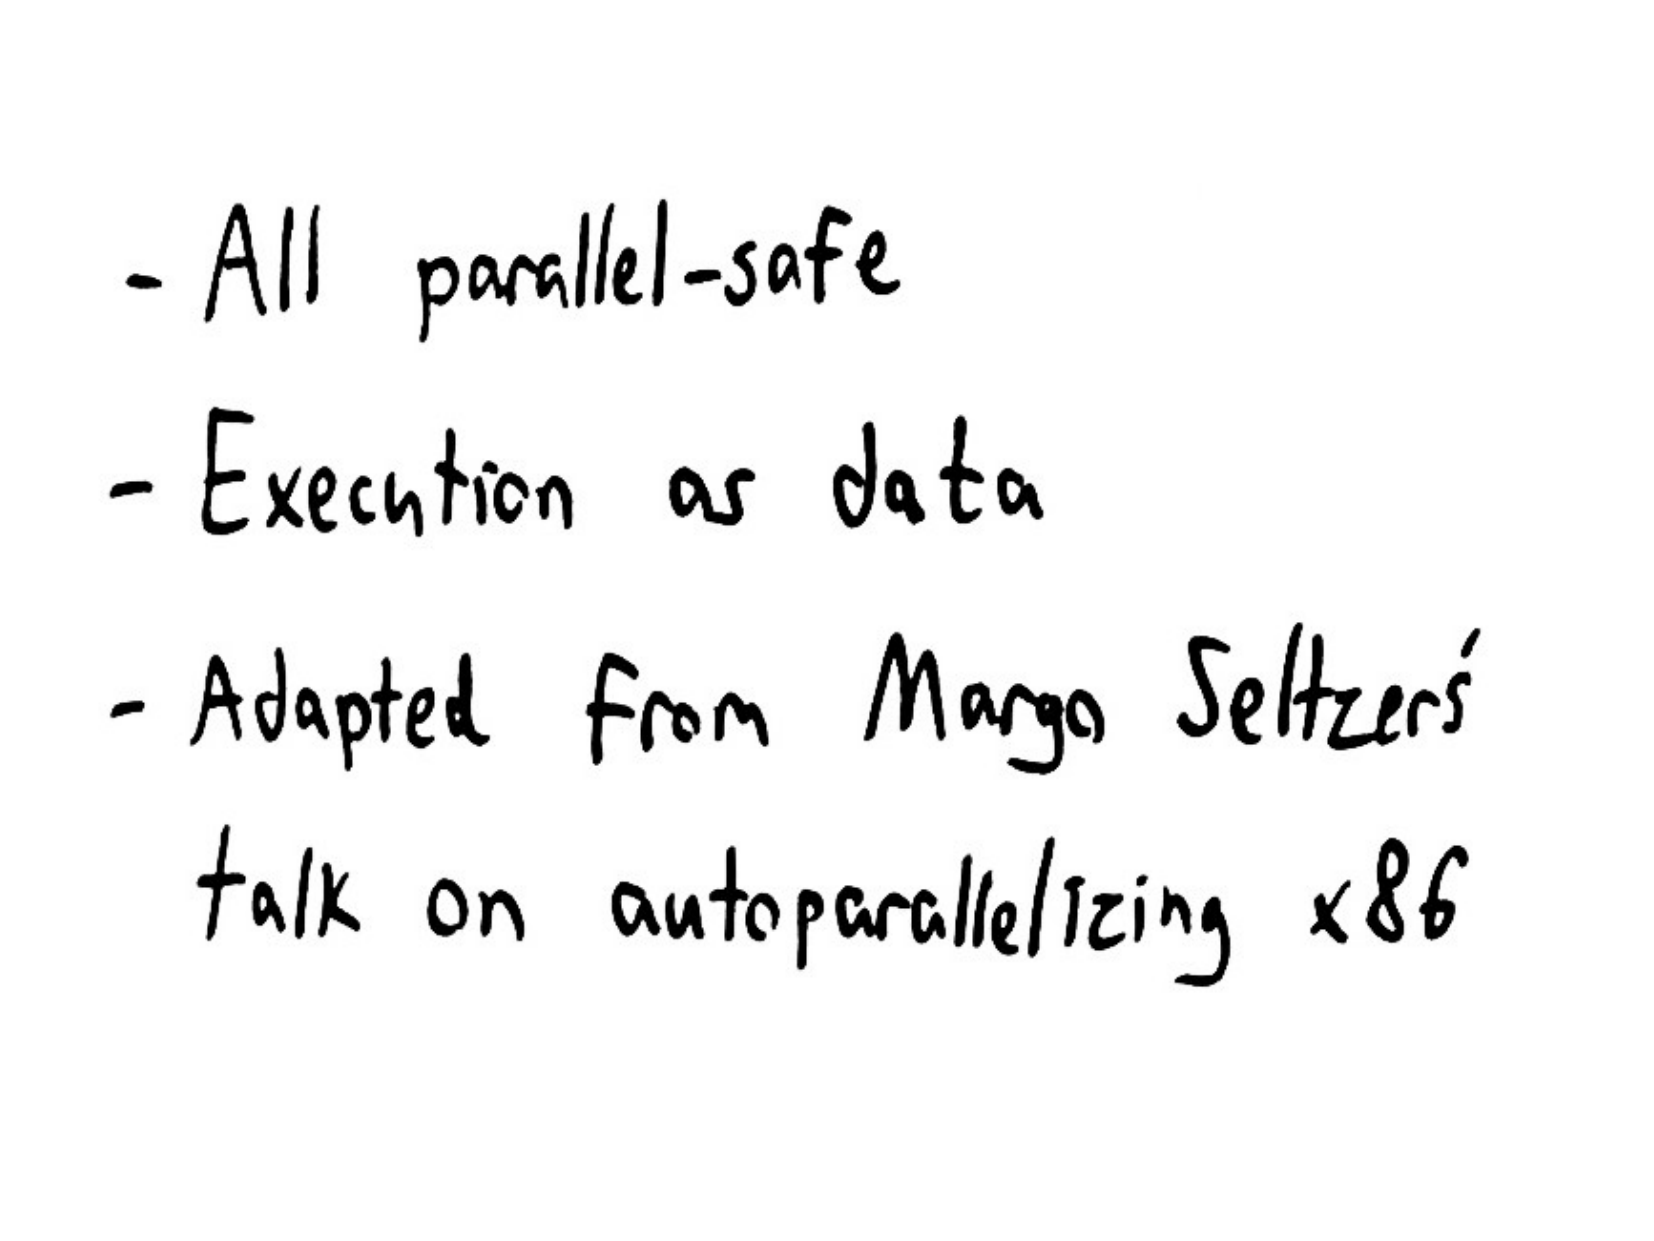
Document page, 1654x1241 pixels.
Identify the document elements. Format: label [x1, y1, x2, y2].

picture [38, 154, 1576, 1051]
